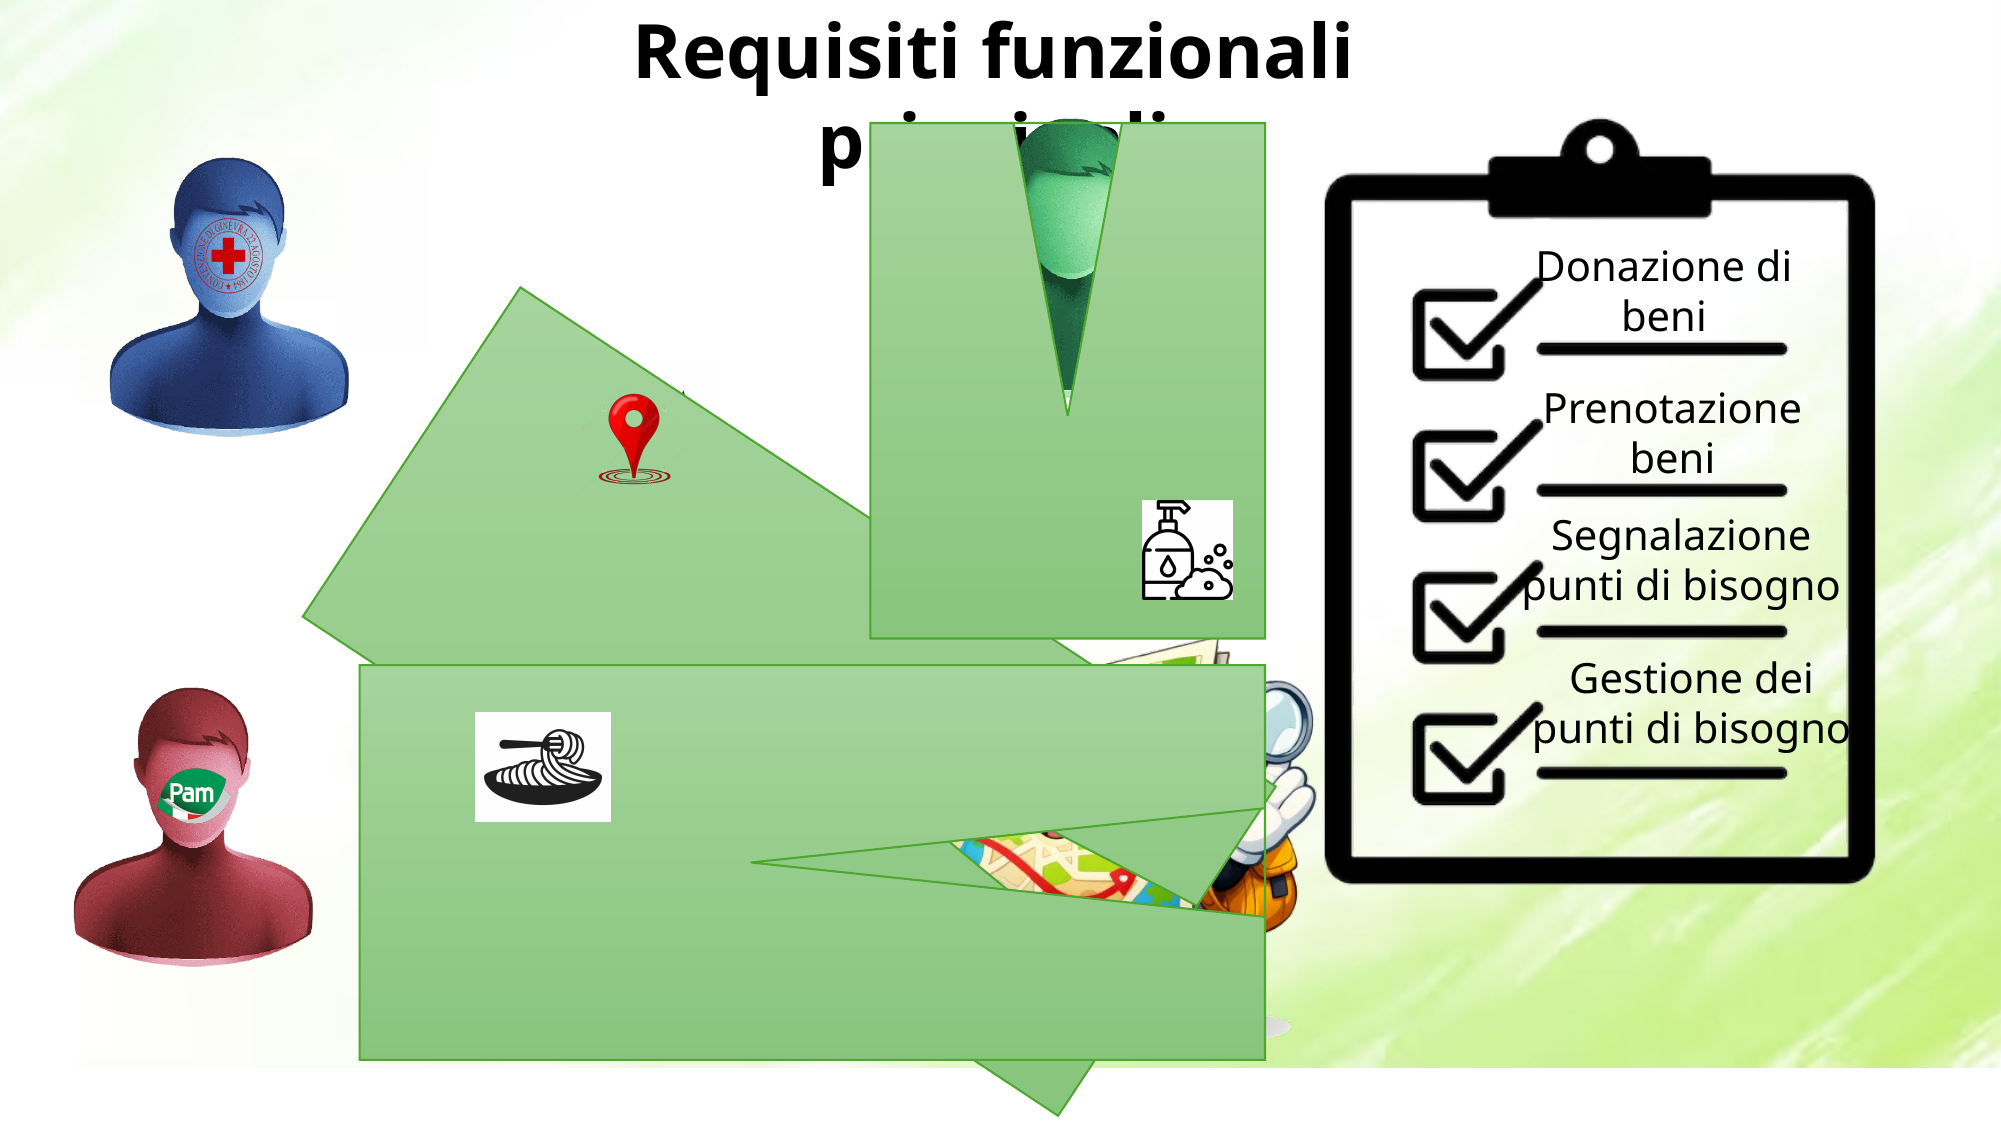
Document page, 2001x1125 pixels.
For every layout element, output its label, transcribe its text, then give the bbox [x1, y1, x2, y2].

text_box Prenotazione beni [1521, 374, 1824, 490]
text_box Segnalazione punti di bisogno [1504, 501, 1859, 617]
picture [475, 712, 611, 822]
picture [951, 831, 1196, 909]
text_box [302, 123, 1276, 1116]
picture [1196, 809, 1265, 916]
text_box Requisiti funzionali principali [460, 0, 1529, 191]
text_box Gestione dei punti di bisogno [1514, 644, 1869, 759]
picture [1142, 500, 1233, 600]
picture [925, 111, 1220, 123]
picture [1014, 124, 1121, 411]
picture [0, 0, 2001, 1121]
text_box Donazione di beni [1512, 232, 1815, 383]
